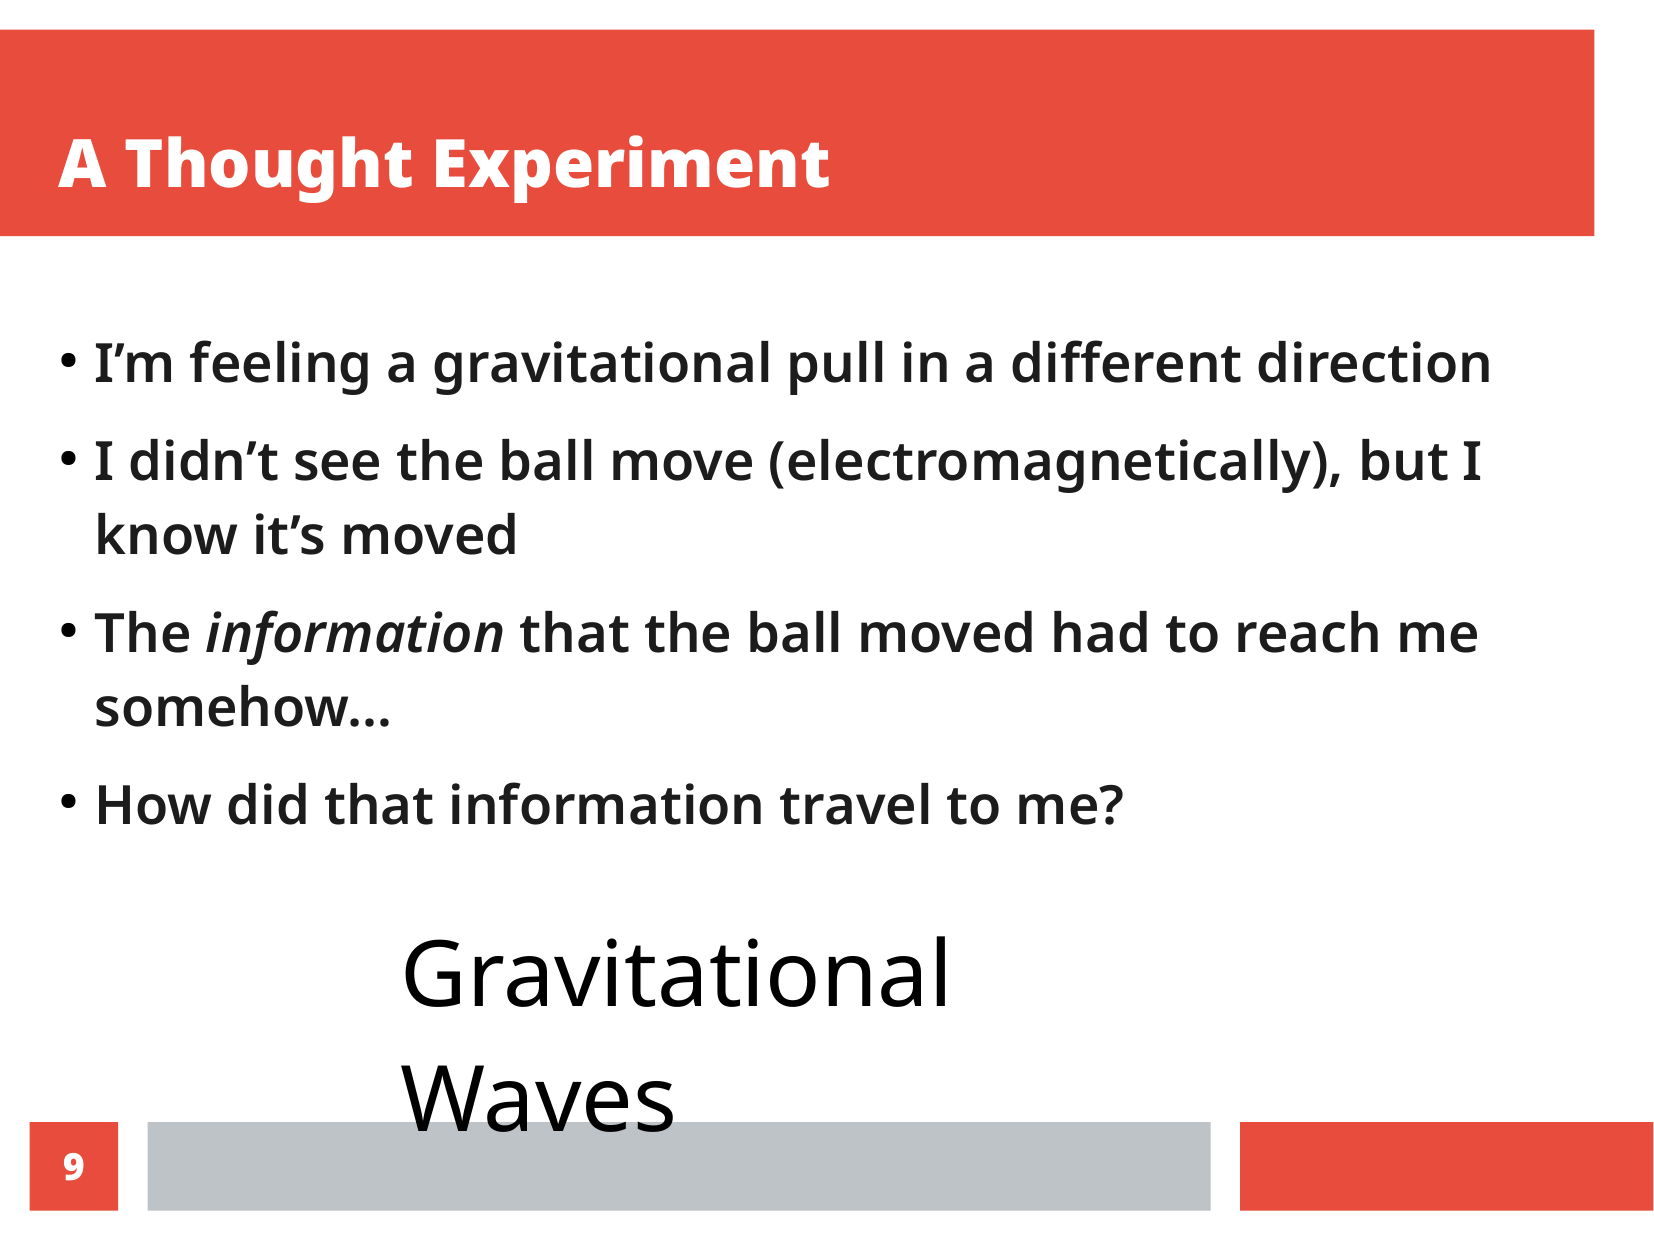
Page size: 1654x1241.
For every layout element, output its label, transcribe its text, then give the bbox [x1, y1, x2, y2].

list I’m feeling a gravitational pull in a different direction I didn’t see the ball move (electromagnetically), but I know it’s moved The information that the ball moved had to reach me somehow… How did that information travel to me? [59, 324, 1565, 1093]
text_box Gravitational Waves [385, 901, 1183, 1032]
title A Thought Experiment [59, 59, 1595, 207]
